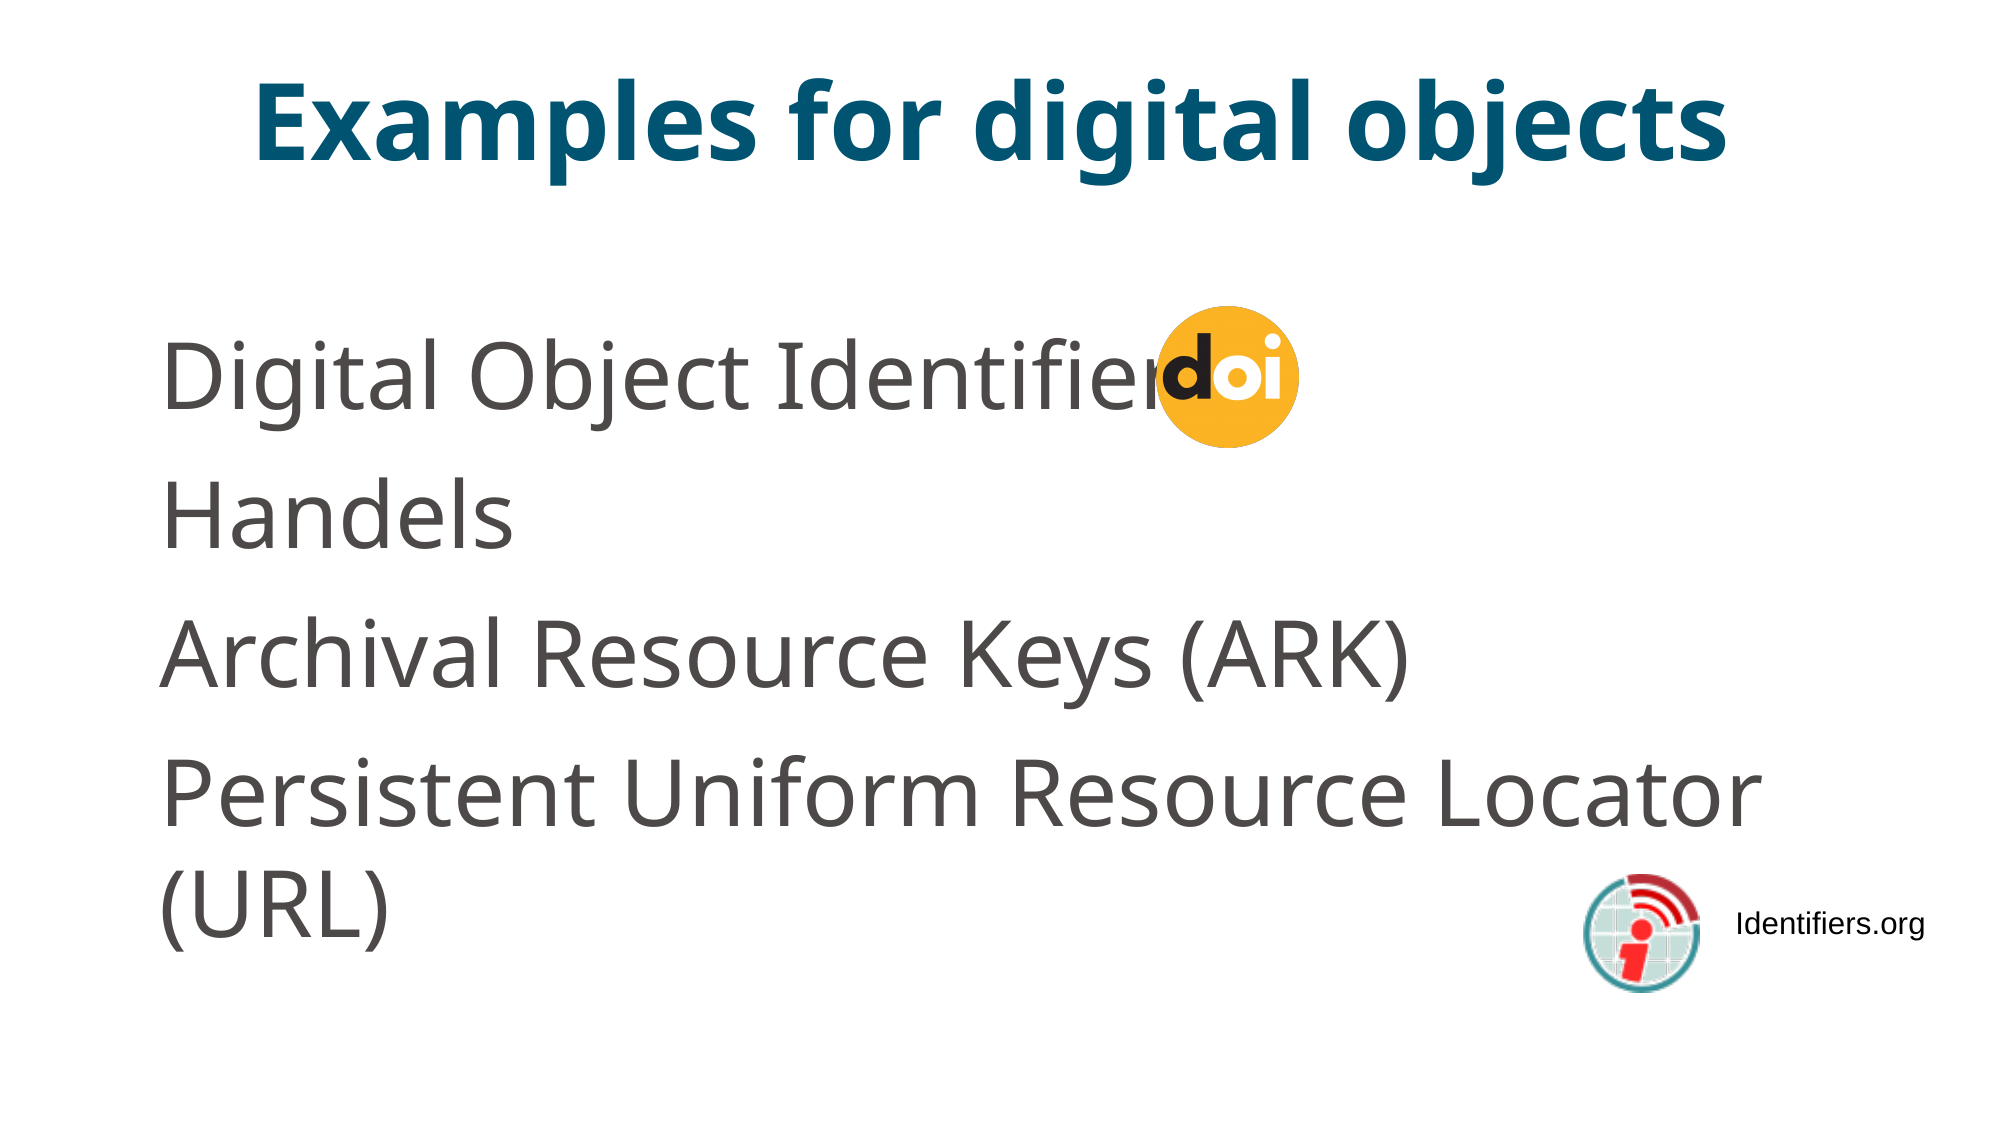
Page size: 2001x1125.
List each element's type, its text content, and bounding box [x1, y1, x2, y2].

picture [1155, 305, 1300, 449]
title [150, 19, 1850, 177]
list Digital Object Identifiers Handels Archival Resource Keys (ARK) Persistent Uniform Resource Locator (URL) [94, 177, 1895, 963]
text_box Identifiers.org [1720, 888, 1963, 979]
title Examples for digital objects [141, 35, 1842, 217]
picture [1582, 874, 1700, 993]
